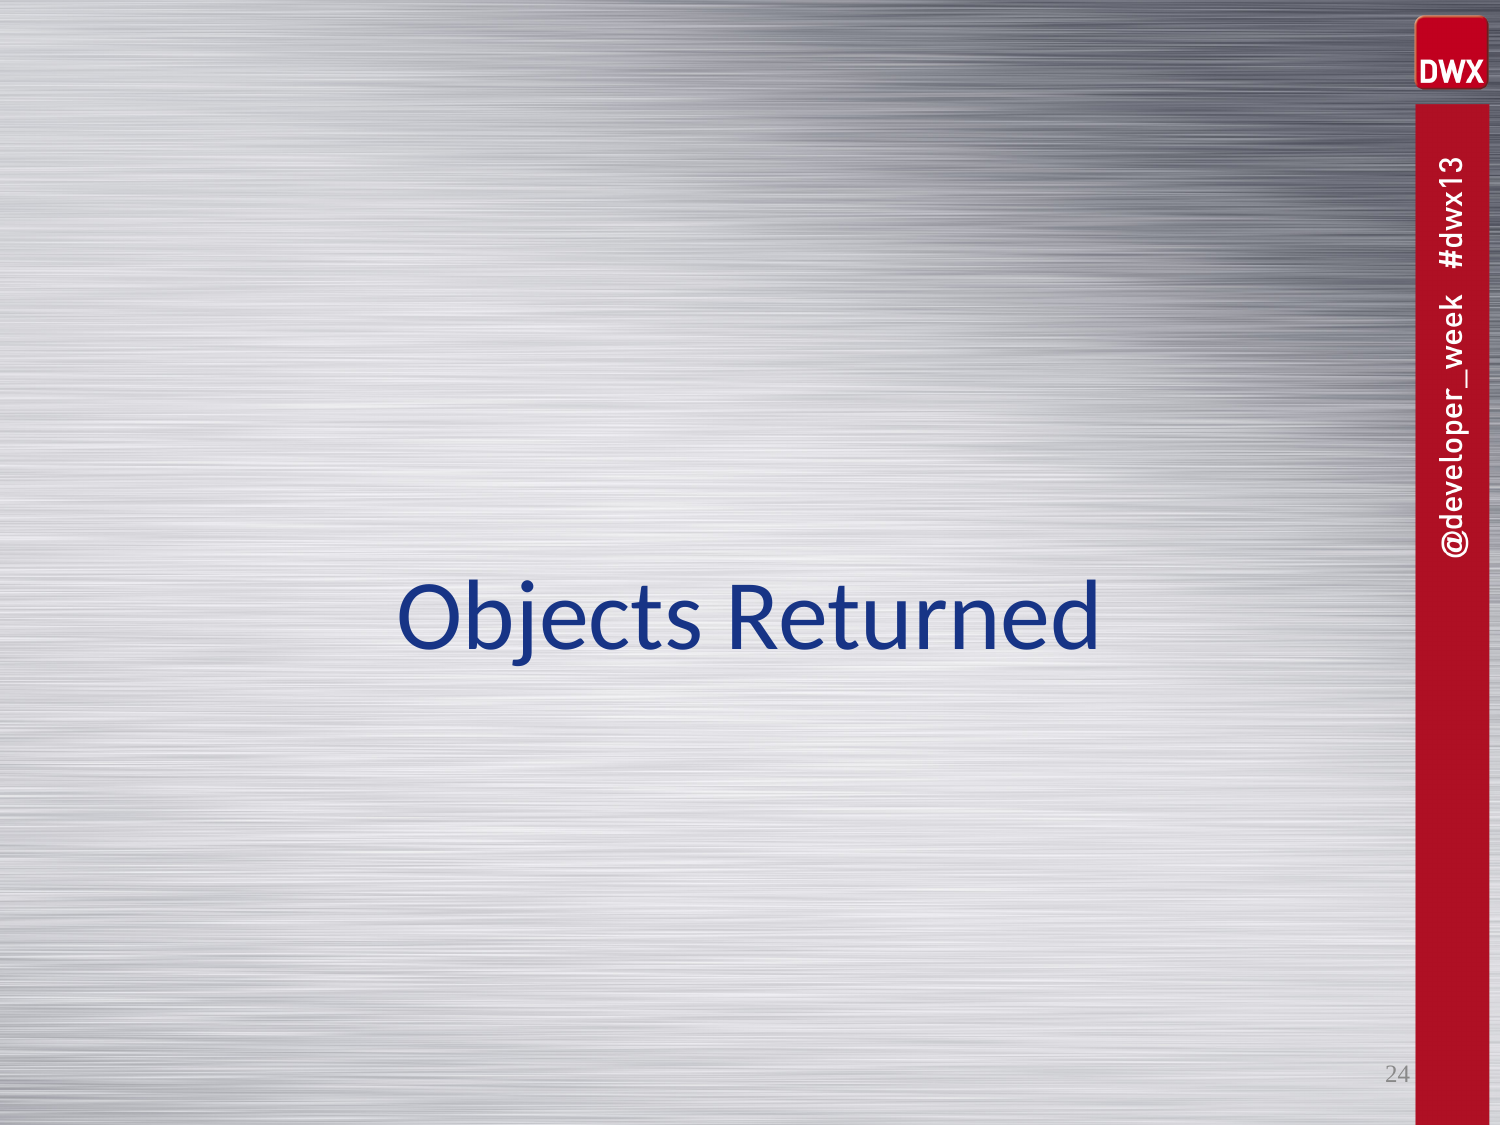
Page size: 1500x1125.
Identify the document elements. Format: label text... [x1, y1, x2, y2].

subtitle Objects Returned [75, 235, 1426, 984]
picture [0, 0, 1500, 1125]
